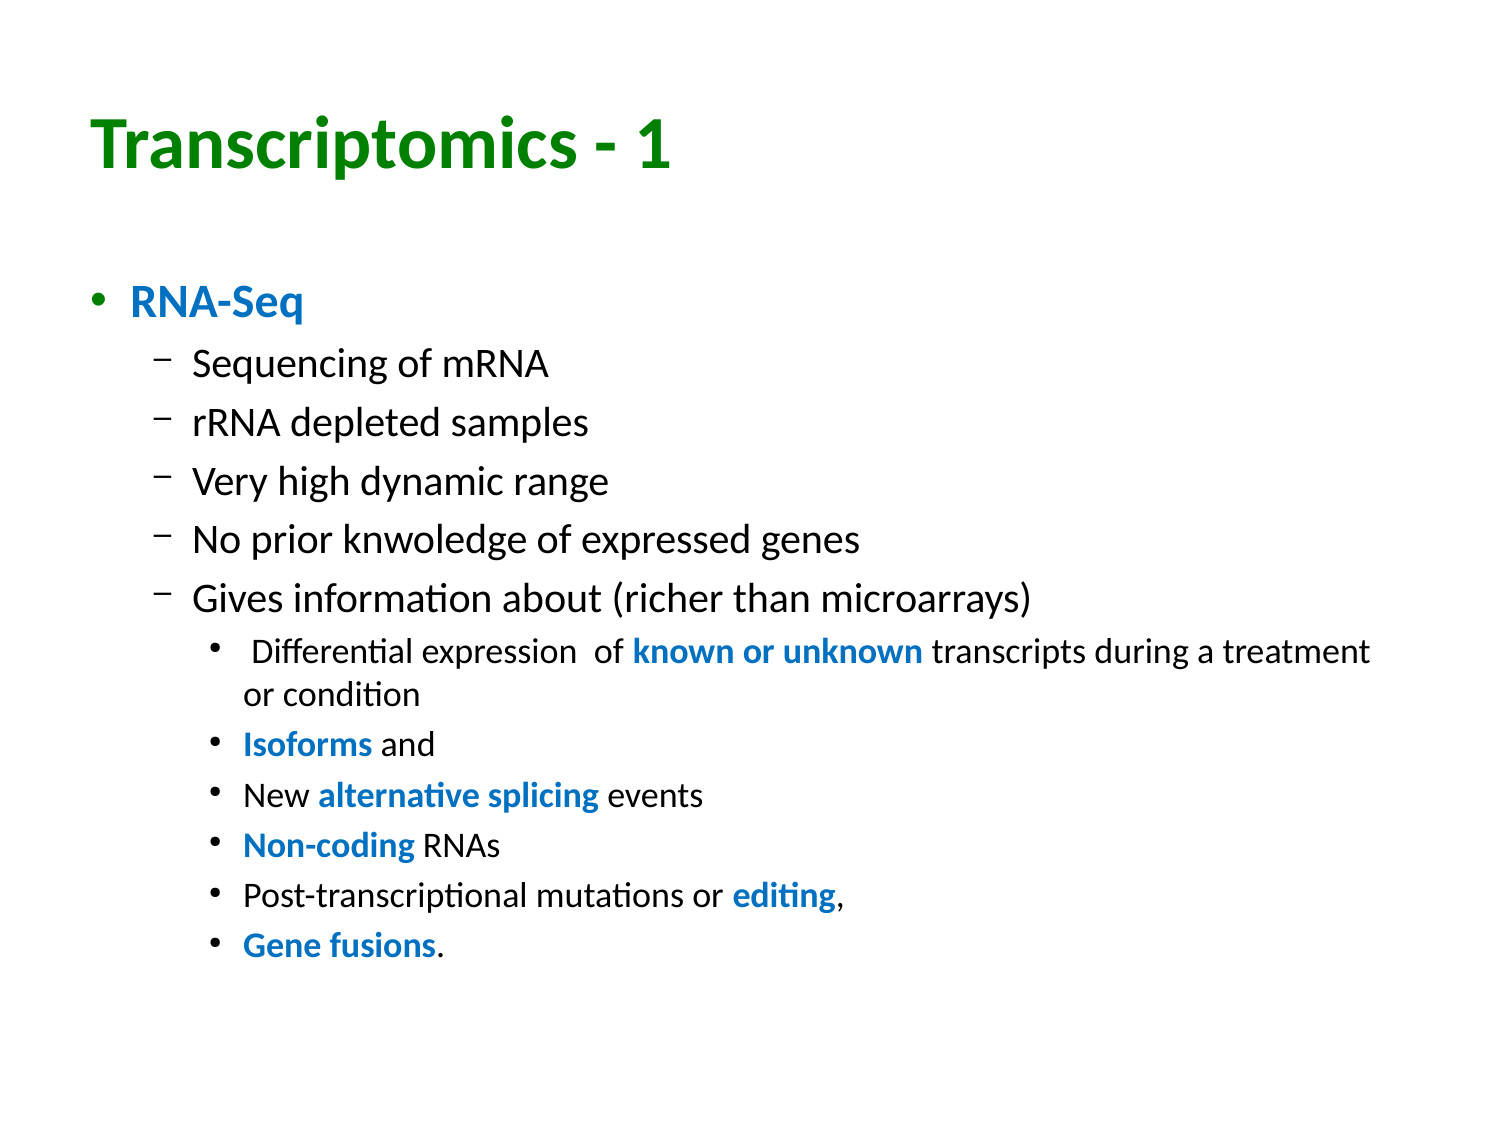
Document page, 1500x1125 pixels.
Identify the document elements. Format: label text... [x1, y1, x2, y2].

title Transcriptomics - 1 [75, 45, 1425, 233]
list RNA-Seq Sequencing of mRNA rRNA depleted samples Very high dynamic range No prior knwoledge of expressed genes Gives information about (richer than microarrays) Differential expression of known or unknown transcripts during a treatment or condition Isoforms and New alternative splicing events Non-coding RNAs Post-transcriptional mutations or editing, Gene fusions. [75, 262, 1425, 976]
